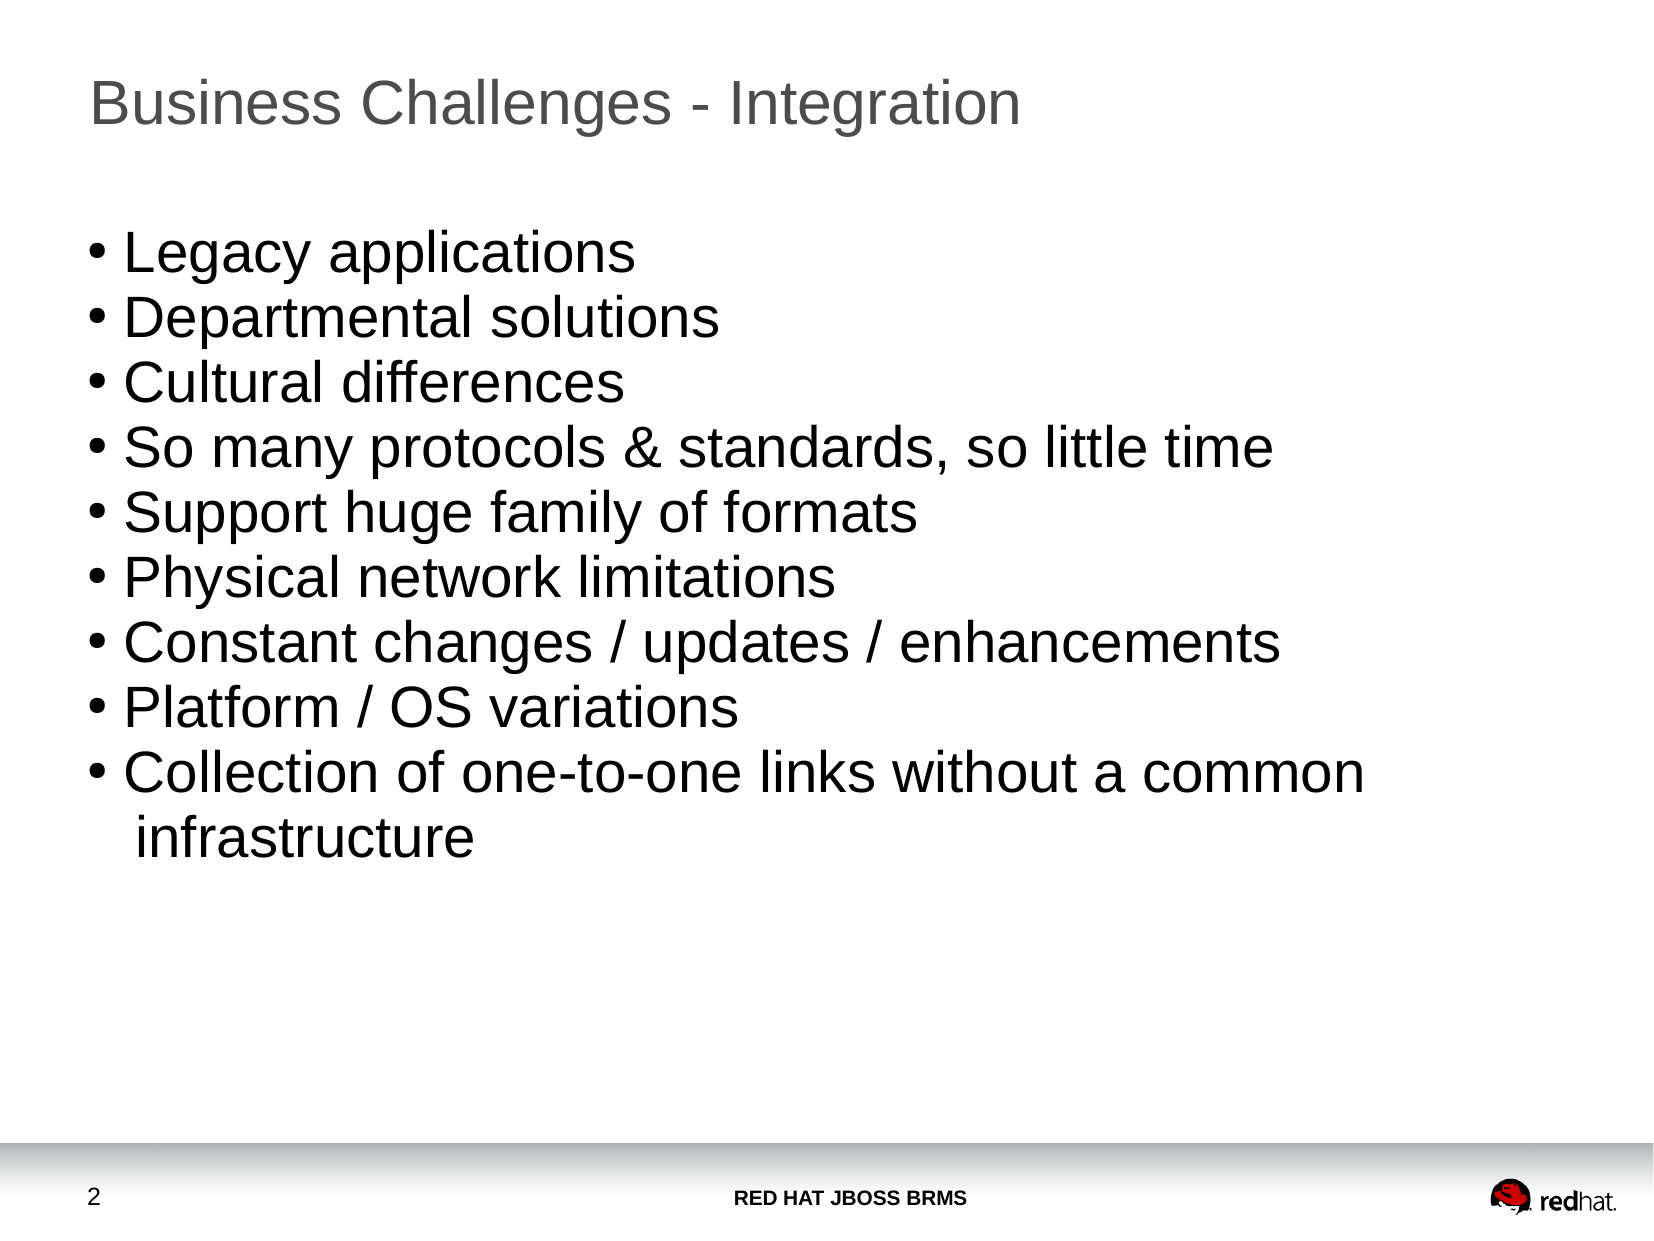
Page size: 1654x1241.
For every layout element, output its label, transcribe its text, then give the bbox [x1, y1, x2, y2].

picture [0, 1143, 1654, 1241]
text_box Business Challenges - Integration [75, 65, 1313, 151]
subtitle Legacy applications Departmental solutions Cultural differences So many protocols & standards, so little time Support huge family of formats Physical network limitations Constant changes / updates / enhancements Platform / OS variations Collection of one-to-one links without a common infrastructure [86, 219, 1576, 871]
